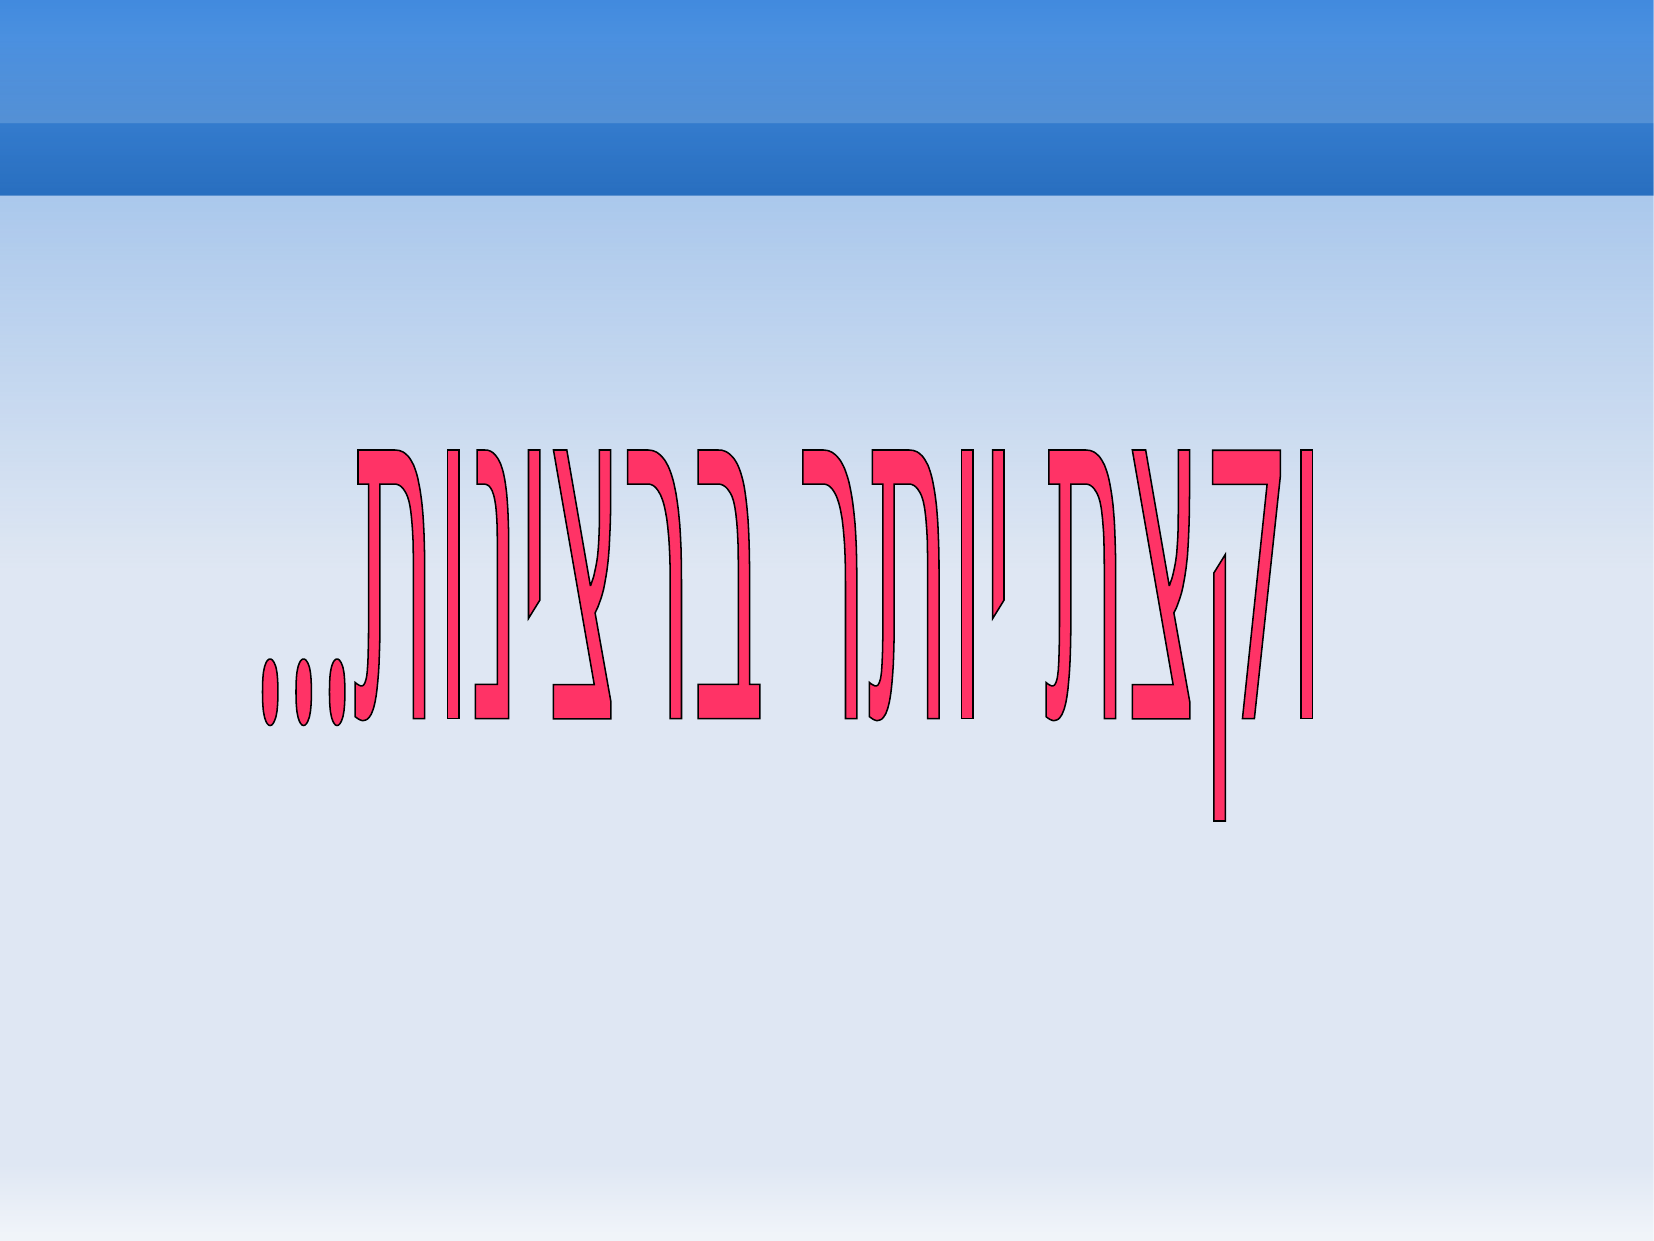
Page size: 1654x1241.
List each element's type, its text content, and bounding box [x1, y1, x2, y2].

text_box וקצת יותר ברצינות... [475, 450, 509, 719]
text_box וקצת יותר ברצינות... [961, 450, 973, 719]
text_box וקצת יותר ברצינות... [1213, 554, 1226, 821]
text_box וקצת יותר ברצינות... [1301, 450, 1313, 719]
text_box וקצת יותר ברצינות... [295, 659, 312, 726]
text_box וקצת יותר ברצינות... [329, 659, 345, 726]
text_box וקצת יותר ברצינות... [447, 450, 459, 719]
text_box וקצת יותר ברצינות... [698, 450, 760, 719]
text_box וקצת יותר ברצינות... [627, 450, 682, 719]
text_box וקצת יותר ברצינות... [553, 450, 611, 719]
text_box וקצת יותר ברצינות... [1212, 450, 1281, 719]
text_box וקצת יותר ברצינות... [1132, 450, 1190, 719]
text_box וקצת יותר ברצינות... [355, 450, 425, 721]
text_box וקצת יותר ברצינות... [1046, 450, 1116, 721]
text_box וקצת יותר ברצינות... [528, 450, 540, 619]
text_box וקצת יותר ברצינות... [802, 450, 857, 719]
text_box וקצת יותר ברצינות... [262, 659, 278, 726]
picture [0, 0, 1654, 1241]
text_box וקצת יותר ברצינות... [869, 450, 940, 721]
text_box וקצת יותר ברצינות... [992, 450, 1004, 619]
